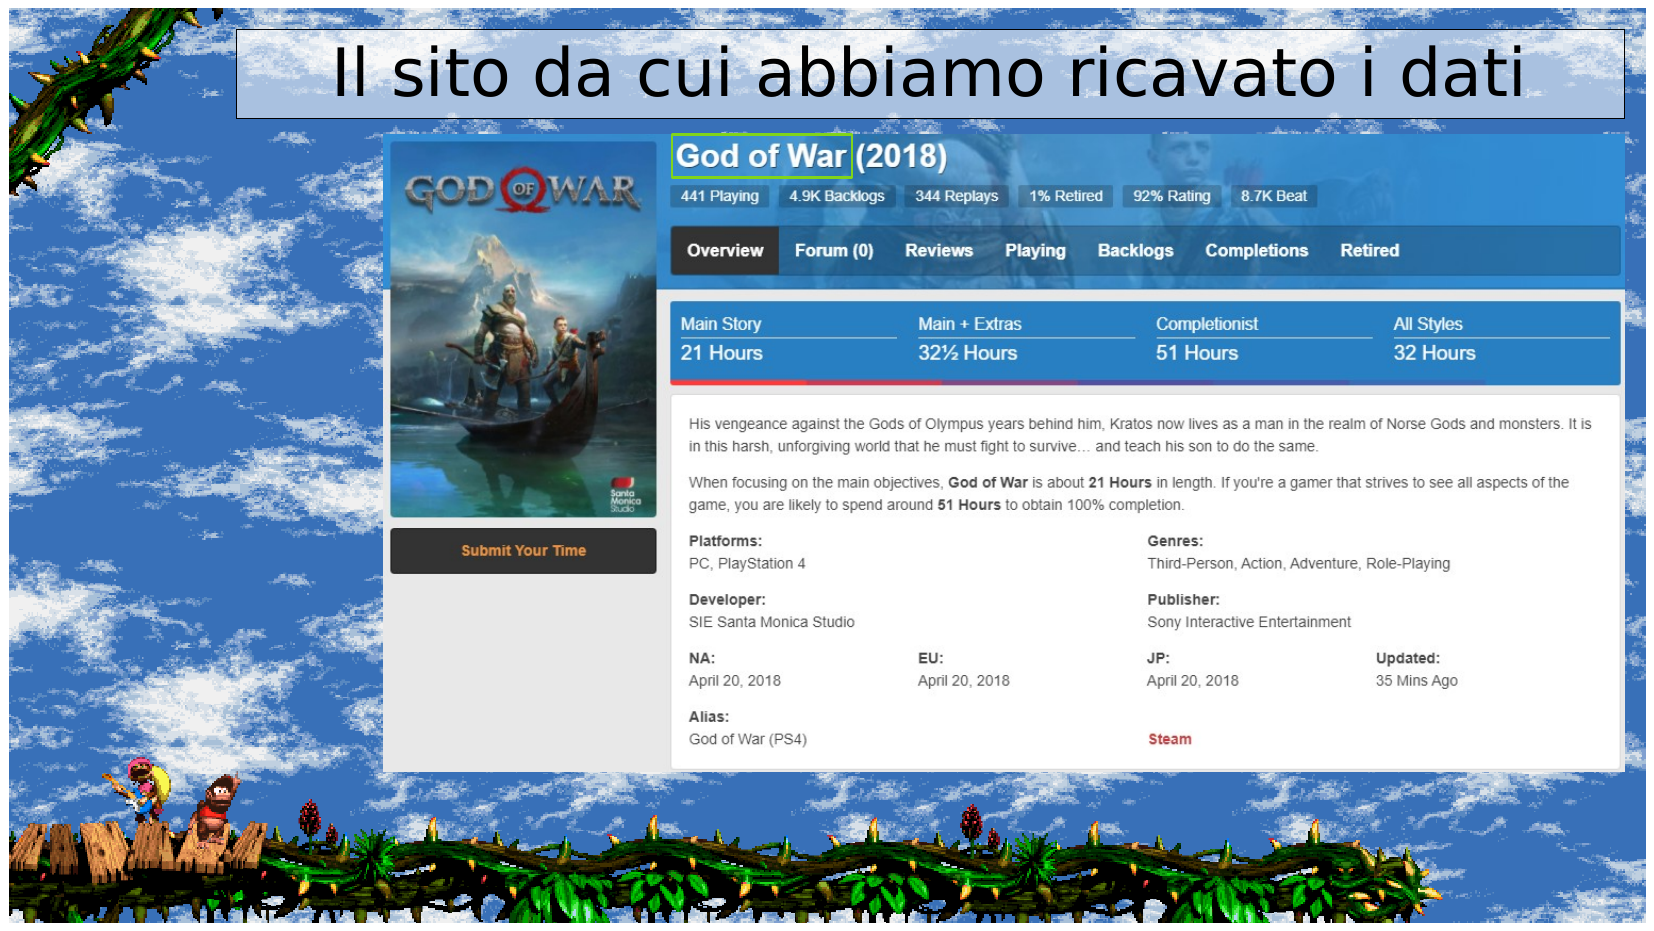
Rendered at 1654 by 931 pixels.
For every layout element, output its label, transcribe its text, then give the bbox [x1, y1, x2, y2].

picture [0, 0, 1654, 931]
text_box Il sito da cui abbiamo ricavato i dati [236, 29, 1625, 119]
